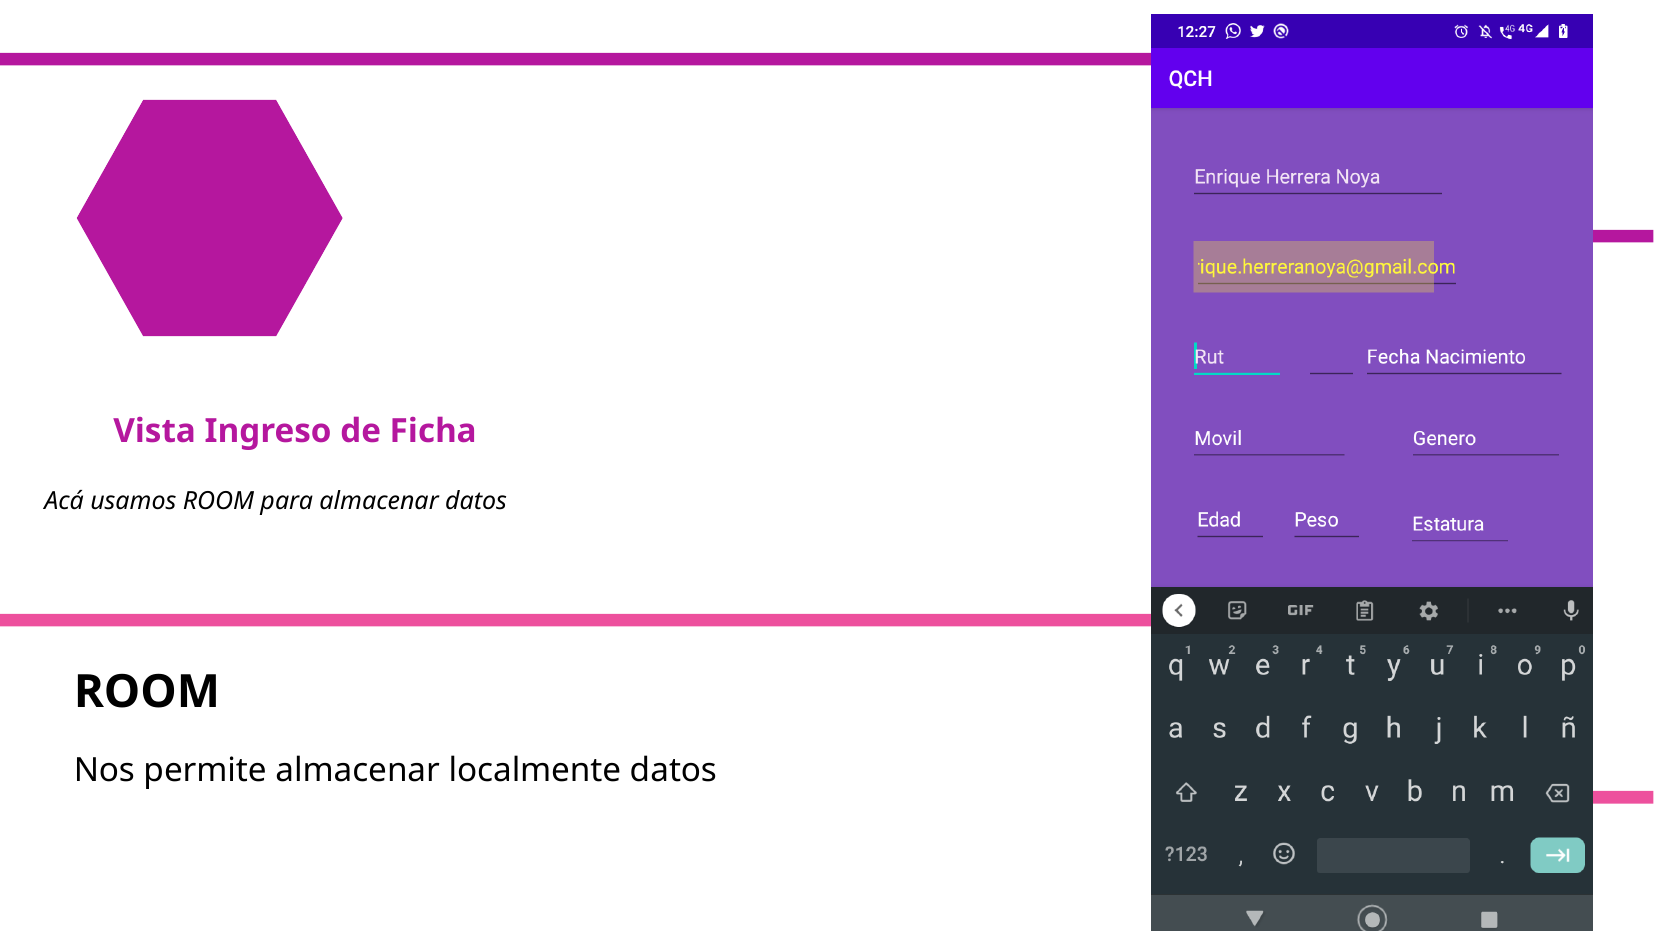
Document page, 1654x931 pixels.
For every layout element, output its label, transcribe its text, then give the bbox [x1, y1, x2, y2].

text_box [76, 99, 343, 337]
text_box ROOM [59, 642, 502, 721]
text_box [0, 613, 1151, 627]
text_box [1593, 229, 1654, 243]
picture [1151, 14, 1593, 931]
text_box Acá usamos ROOM para almacenar datos [29, 472, 591, 523]
text_box [0, 52, 1151, 66]
text_box [1593, 790, 1654, 804]
text_box Nos permite almacenar localmente datos [59, 732, 1123, 880]
text_box Vista Ingreso de Ficha [59, 395, 532, 472]
